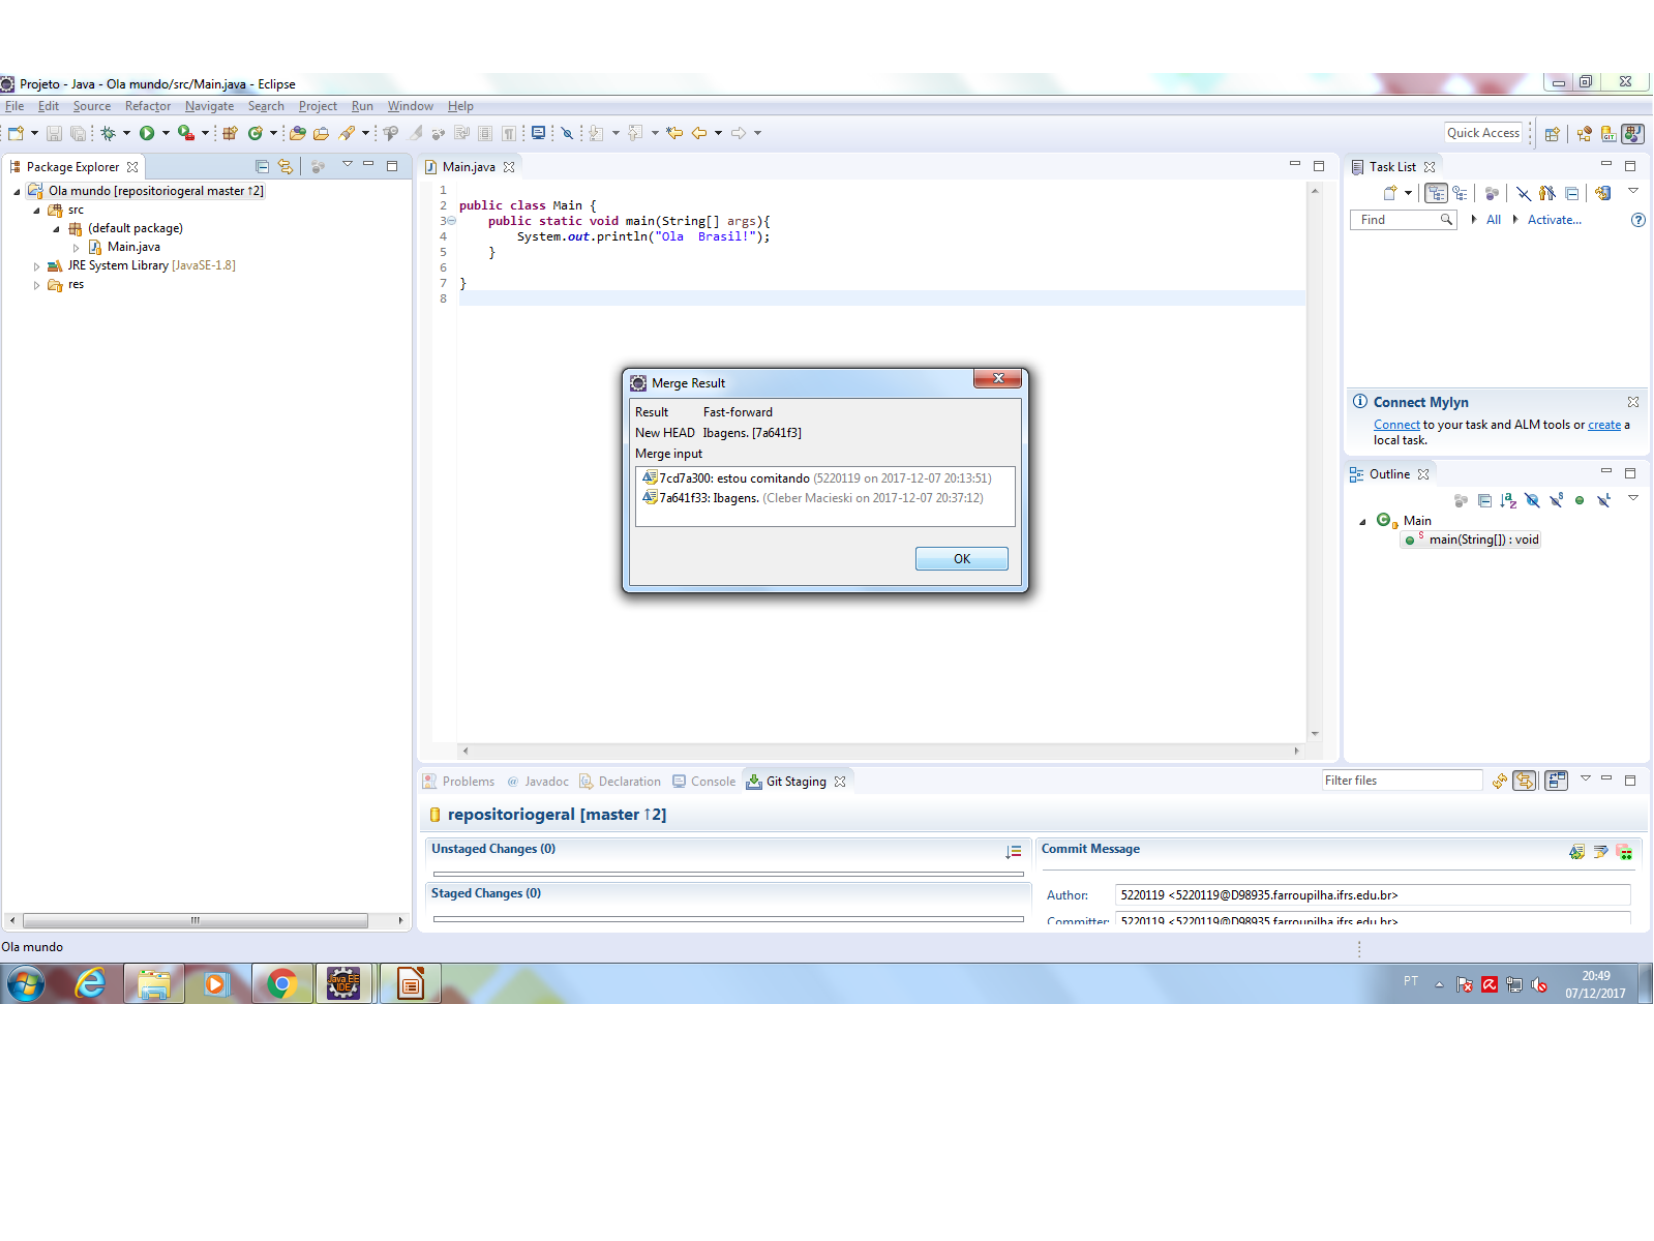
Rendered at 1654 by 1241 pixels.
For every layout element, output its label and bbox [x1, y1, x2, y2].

picture [0, 73, 1653, 1004]
